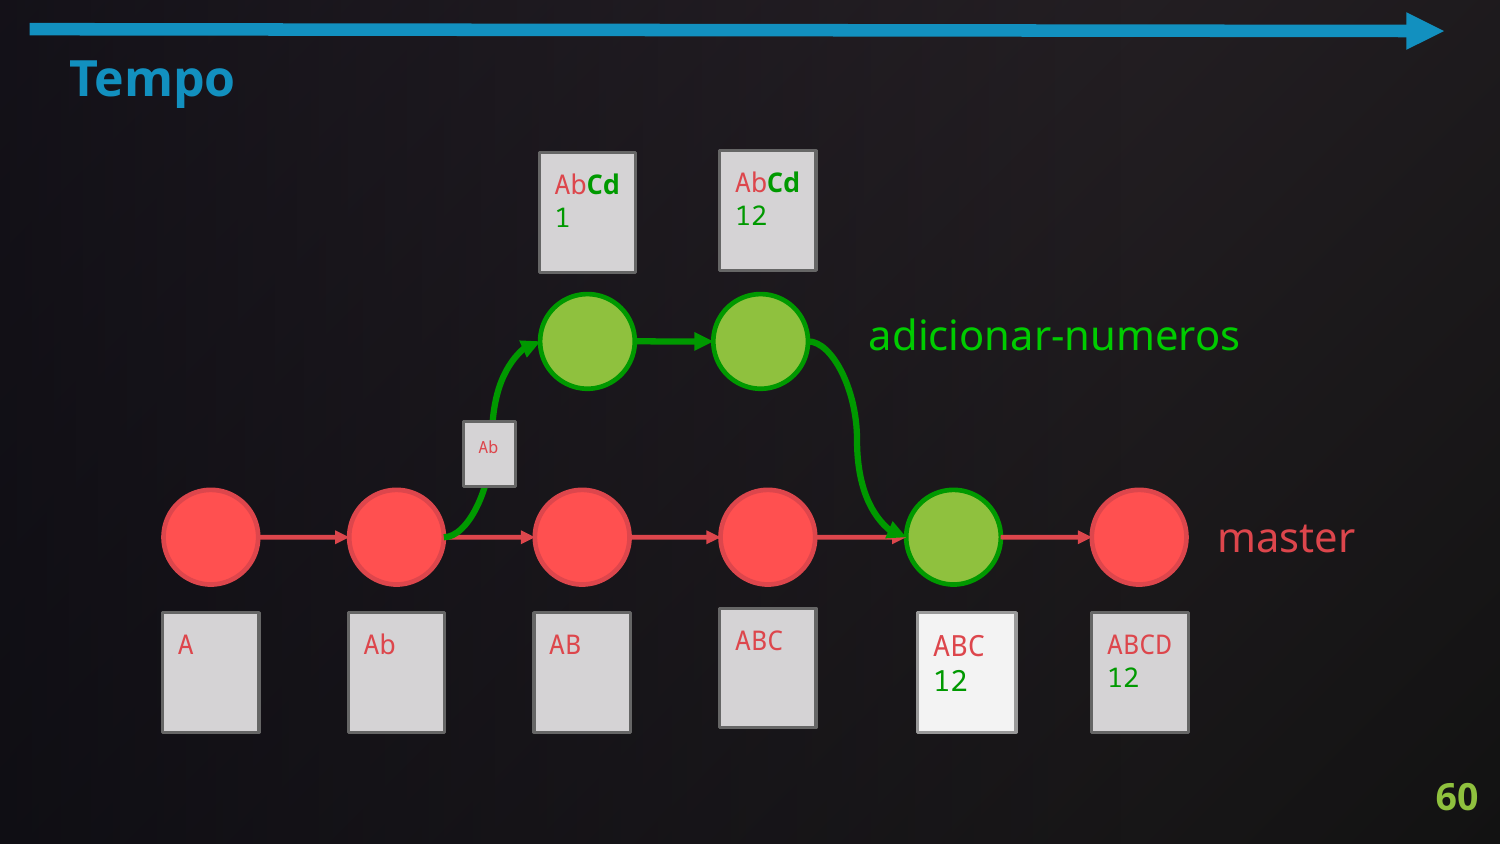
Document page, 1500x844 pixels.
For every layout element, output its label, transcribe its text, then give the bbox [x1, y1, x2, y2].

text_box AB [534, 612, 631, 733]
text_box [540, 294, 635, 389]
slide_number <number> [1407, 752, 1494, 844]
text_box [163, 489, 259, 585]
text_box ABC [719, 608, 816, 728]
text_box [720, 489, 816, 585]
text_box A [162, 612, 259, 733]
text_box [906, 489, 1001, 585]
text_box [1091, 489, 1187, 585]
text_box [534, 489, 630, 585]
text_box ABC 12 [917, 612, 1016, 733]
text_box AbCd 1 [539, 152, 636, 273]
text_box Tempo [54, 31, 623, 138]
text_box AbCd 12 [719, 150, 816, 271]
text_box Ab [463, 421, 516, 487]
text_box Ab [348, 612, 445, 733]
text_box master [1202, 496, 1490, 561]
text_box adicionar-numeros [853, 294, 1288, 359]
text_box ABCD 12 [1091, 612, 1189, 733]
text_box [349, 489, 444, 585]
text_box [713, 294, 808, 389]
